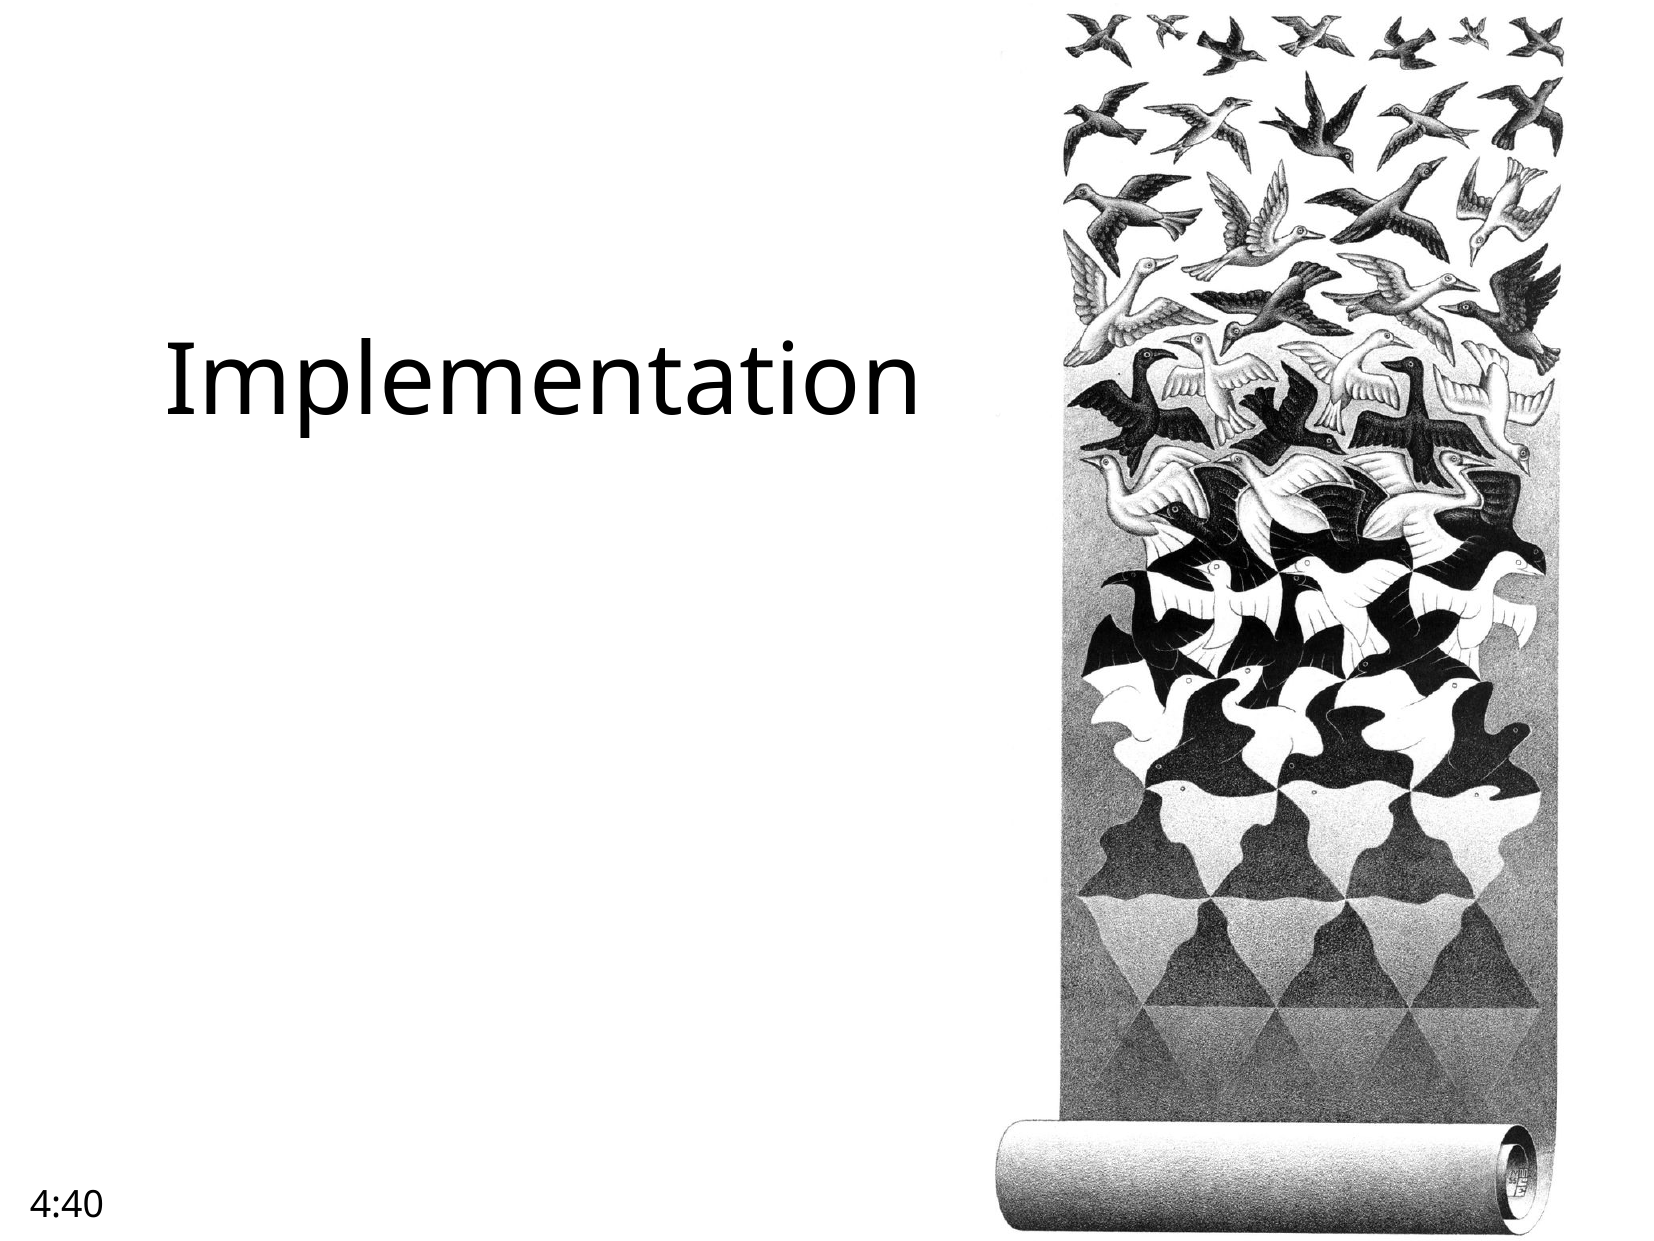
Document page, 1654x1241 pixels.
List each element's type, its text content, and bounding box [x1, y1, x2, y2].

text_box Implementation [150, 300, 806, 415]
text_box 4:40 [15, 1170, 110, 1223]
picture [988, 3, 1576, 1241]
